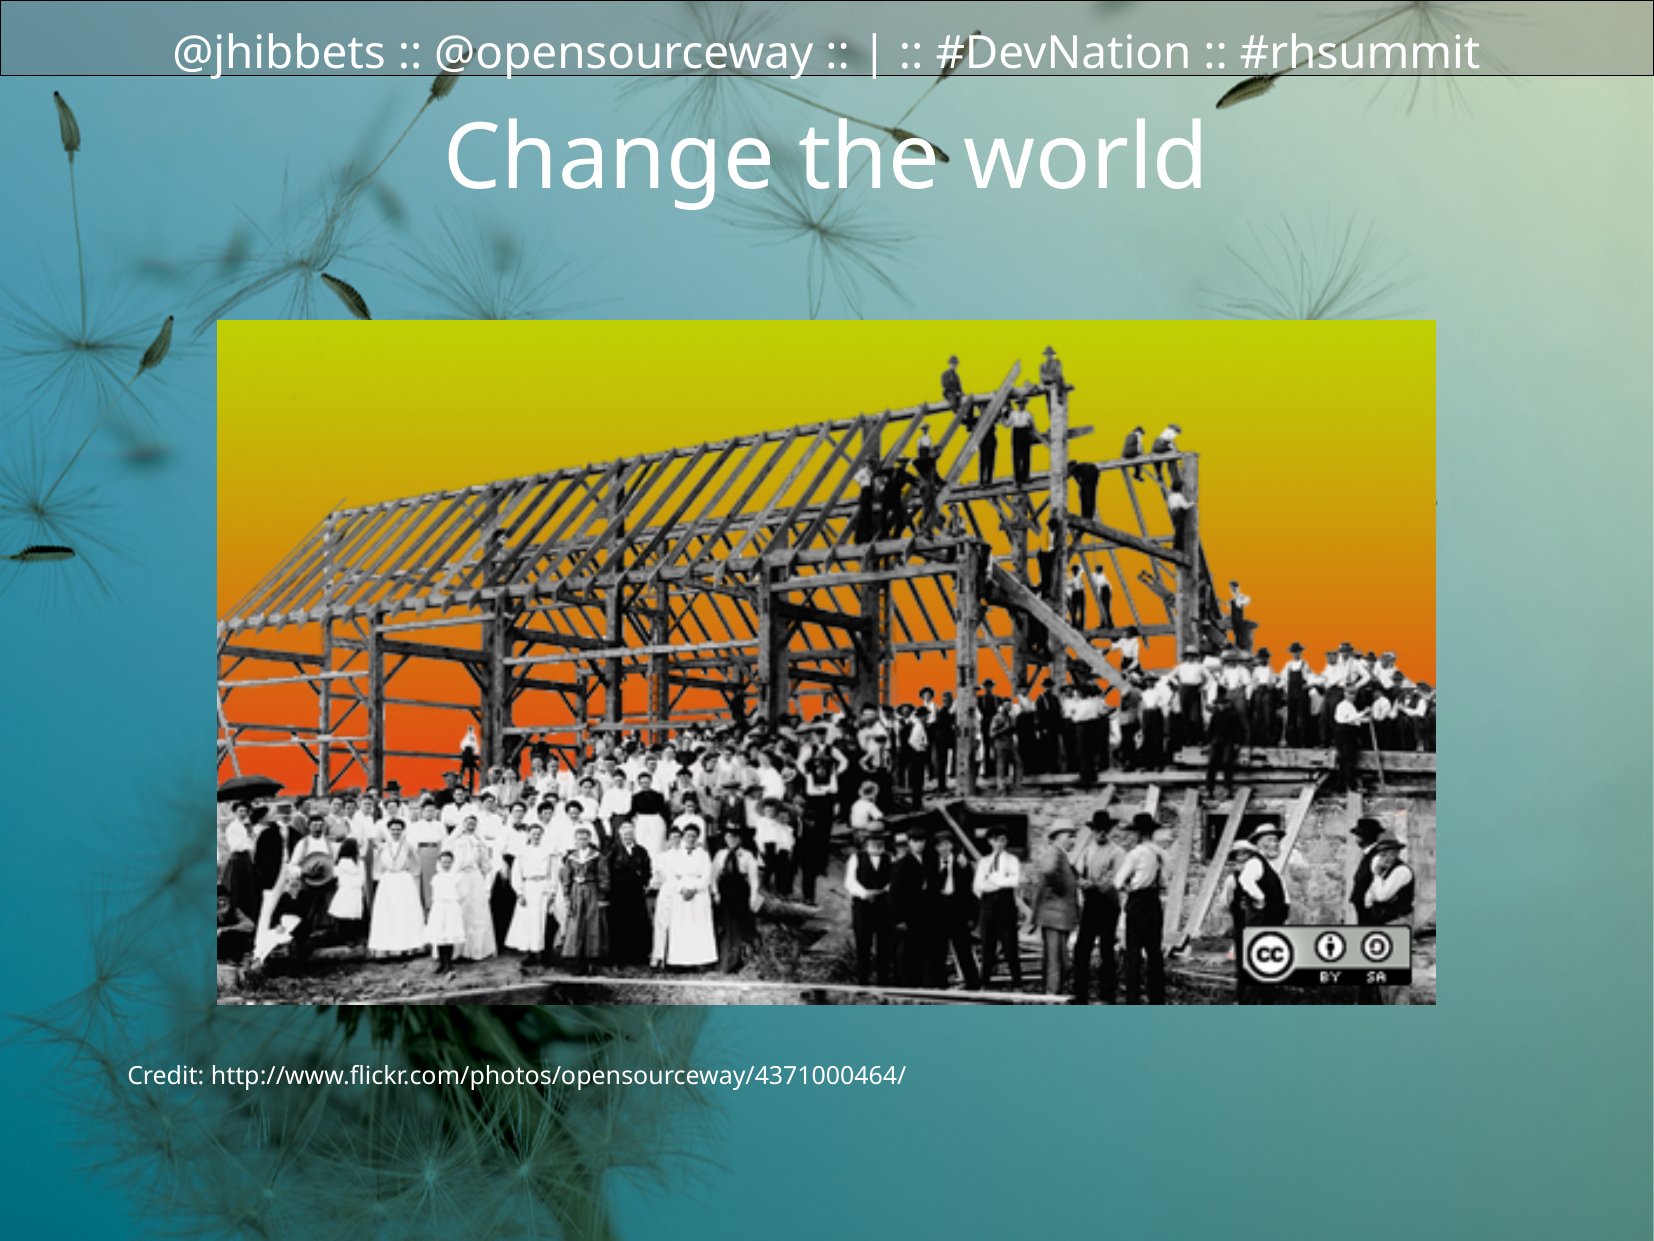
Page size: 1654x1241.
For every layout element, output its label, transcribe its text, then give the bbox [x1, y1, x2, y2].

picture [0, 76, 1654, 1241]
title Change the world [82, 49, 1571, 257]
text_box Credit: http://www.flickr.com/photos/opensourceway/4371000464/ [112, 1050, 935, 1091]
